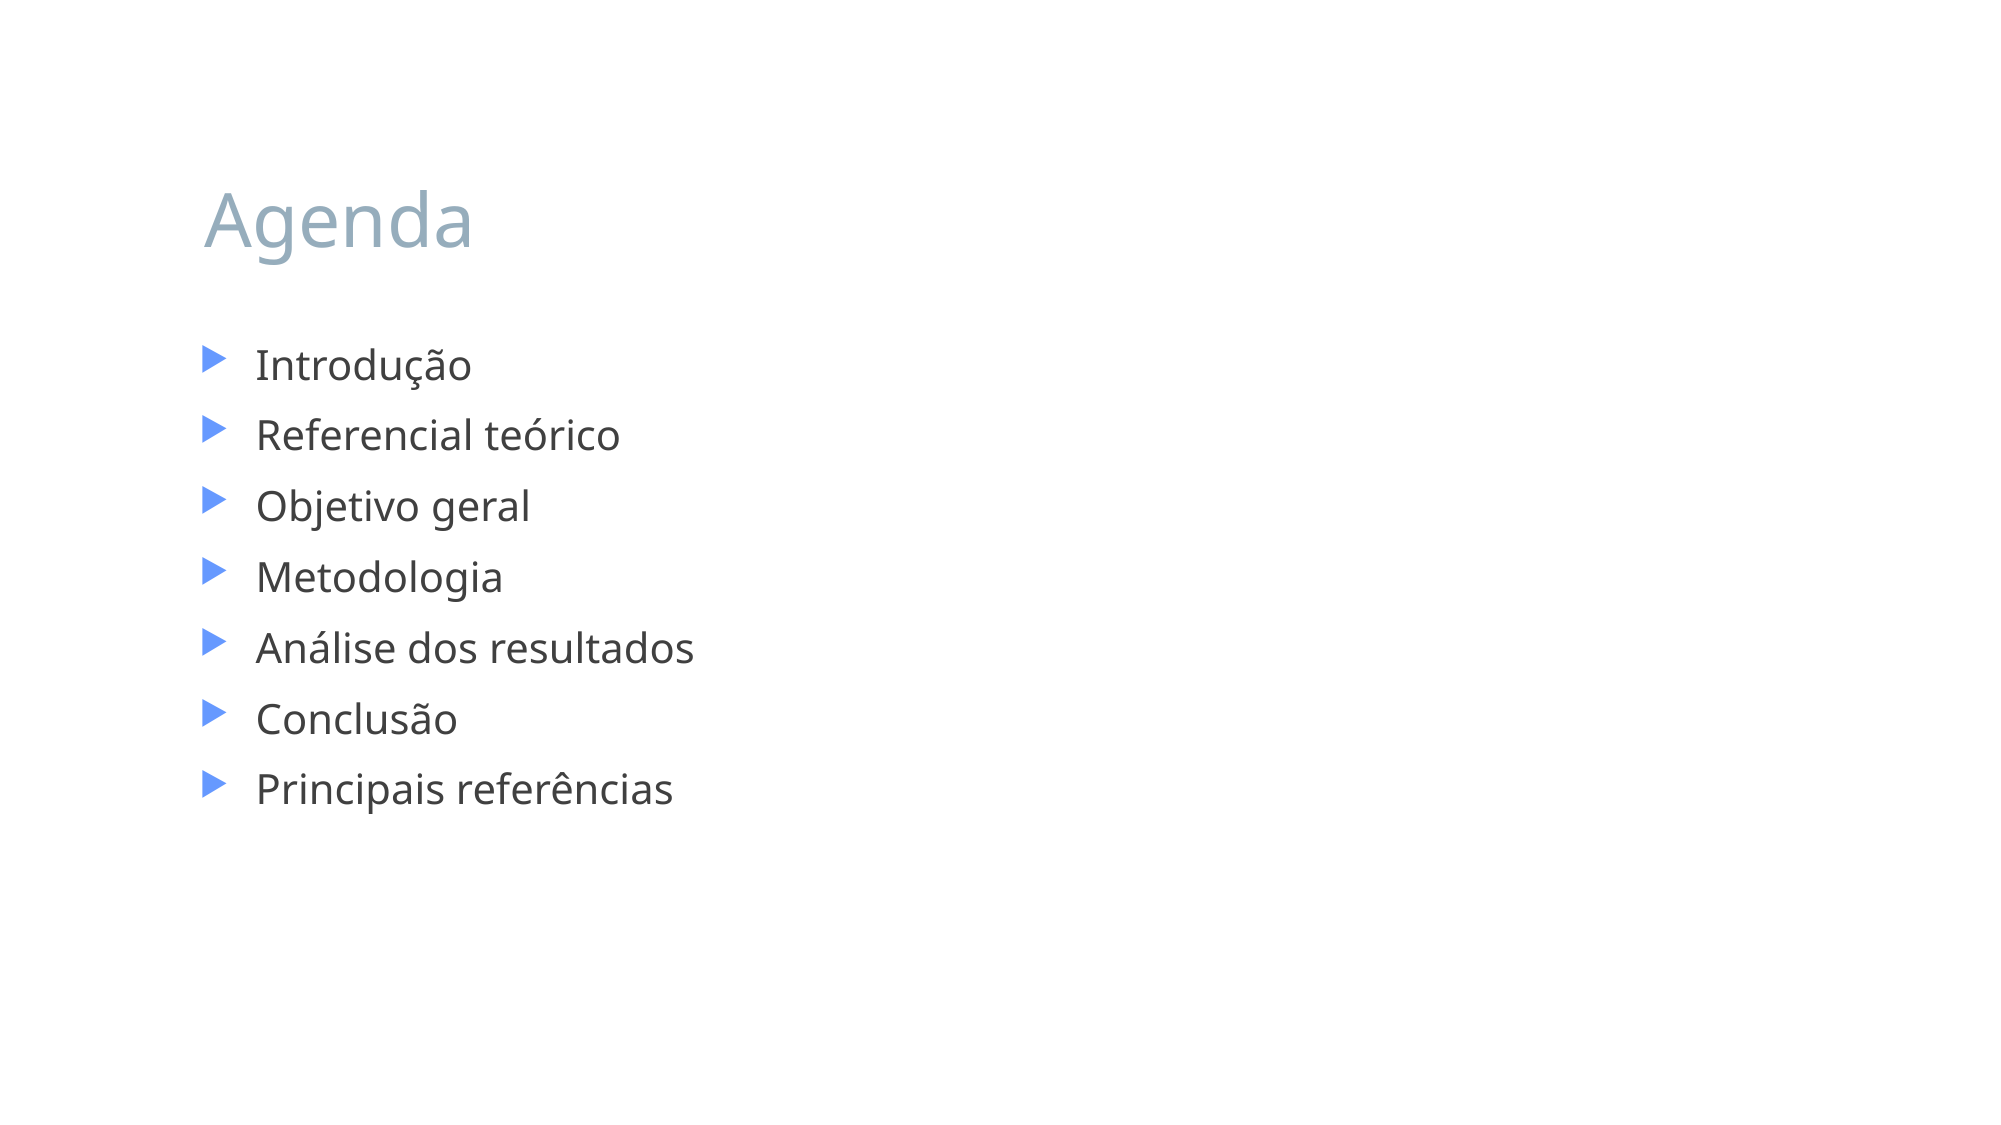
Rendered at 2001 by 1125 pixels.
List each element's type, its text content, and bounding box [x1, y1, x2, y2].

list Introdução Referencial teórico Objetivo geral Metodologia Análise dos resultados Conclusão Principais referências [184, 330, 1632, 892]
title Agenda [189, 159, 1627, 276]
